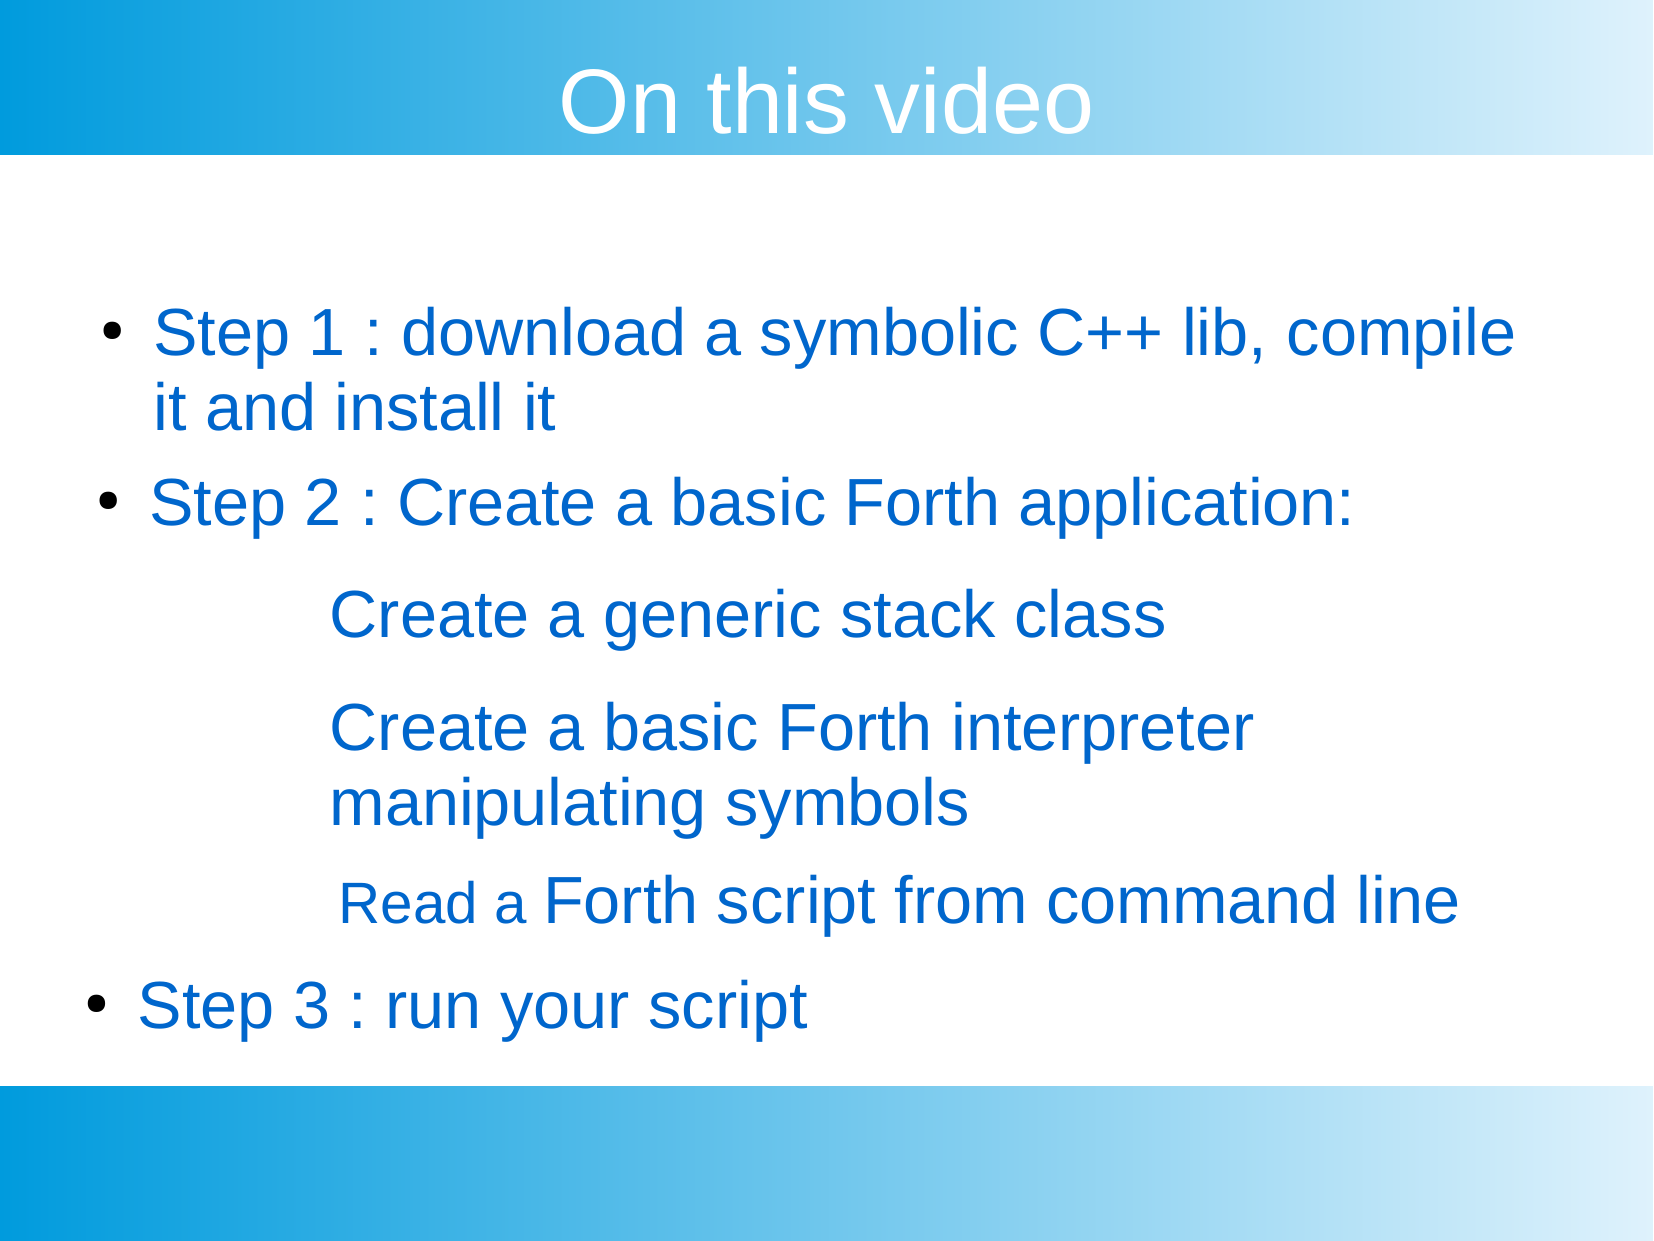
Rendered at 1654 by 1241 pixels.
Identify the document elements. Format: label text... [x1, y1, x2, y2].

list Step 2 : Create a basic Forth application: [78, 465, 1544, 742]
title On this video [82, 49, 1571, 155]
list Step 1 : download a symbolic C++ lib, compile it and install it [82, 295, 1548, 384]
text_box Create a basic Forth interpreter manipulating symbols [315, 682, 1271, 848]
text_box Create a generic stack class [315, 569, 1183, 660]
list Step 3 : run your script [66, 968, 1532, 1057]
text_box Read a Forth script from command line [323, 855, 1477, 945]
